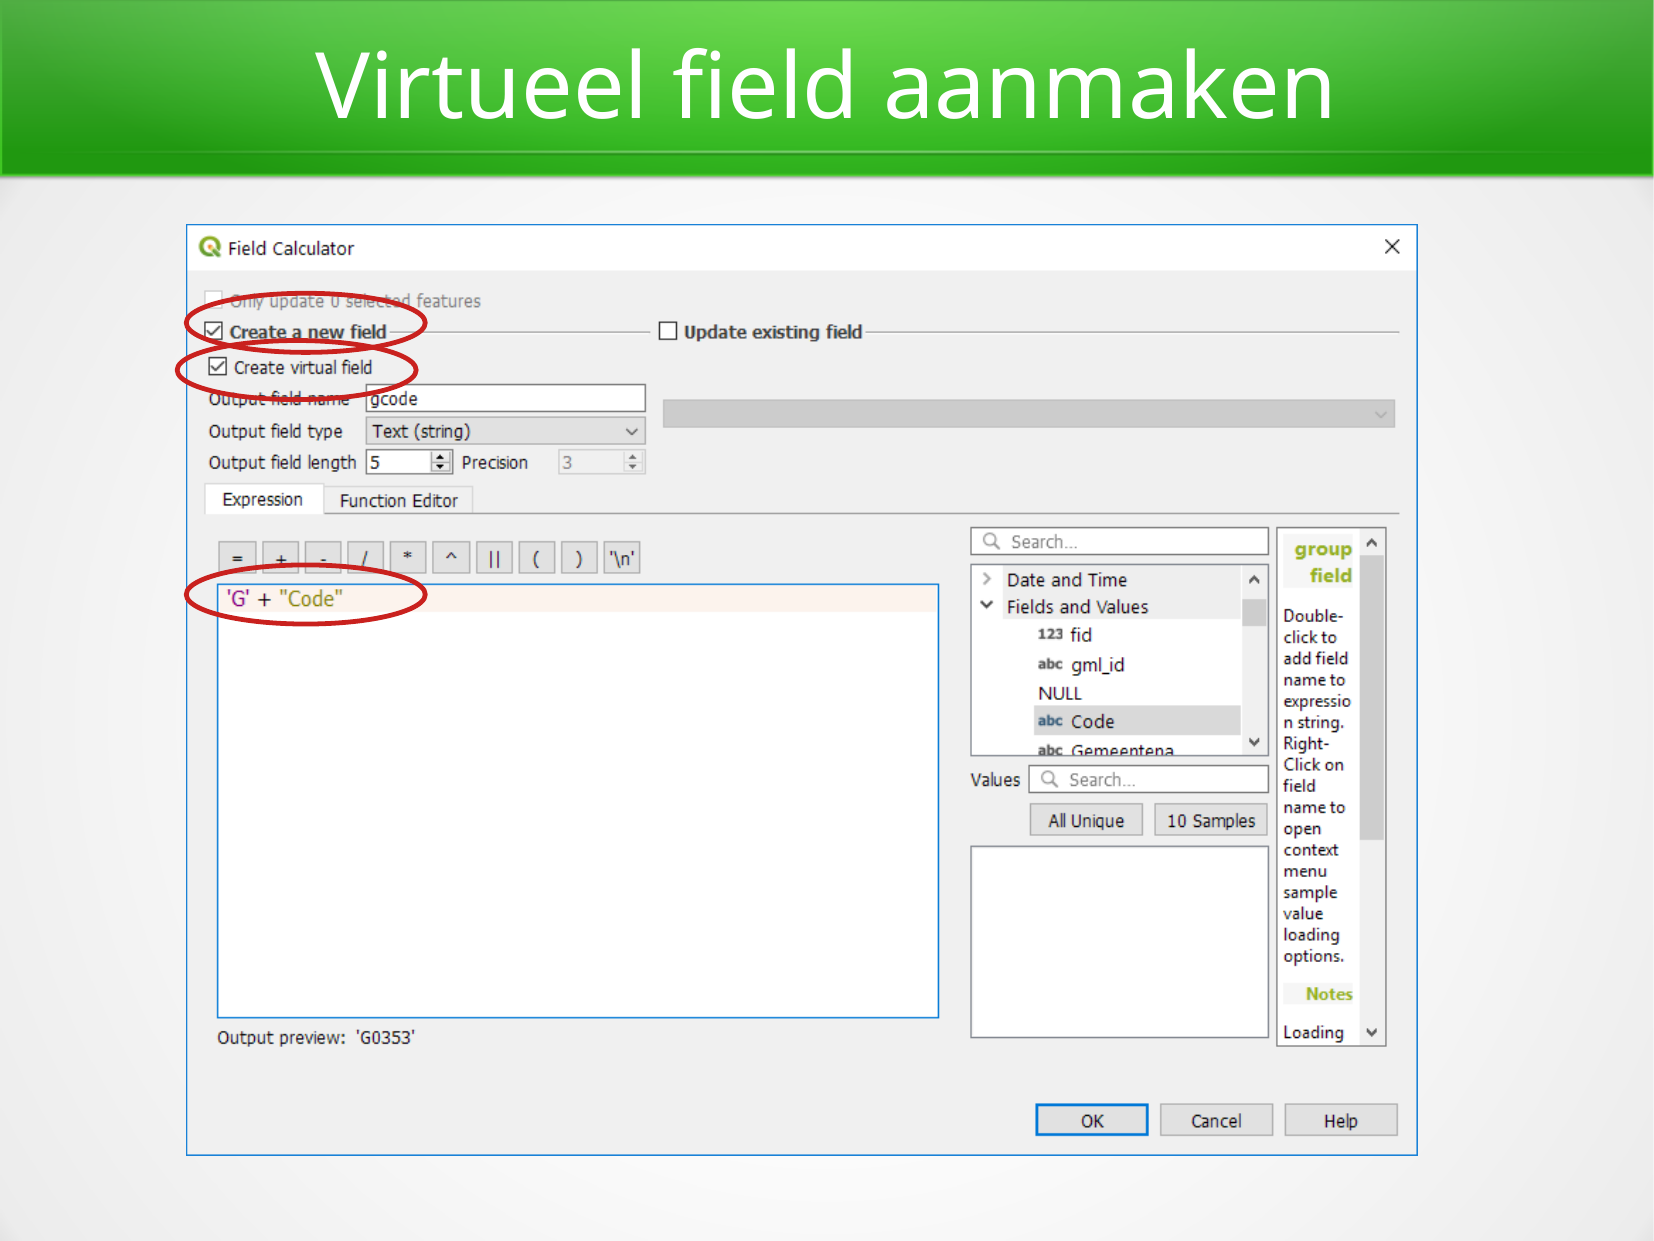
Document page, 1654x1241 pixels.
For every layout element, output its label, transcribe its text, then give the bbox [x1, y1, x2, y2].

picture [0, 0, 1654, 1241]
title Virtueel field aanmaken [82, 11, 1571, 154]
